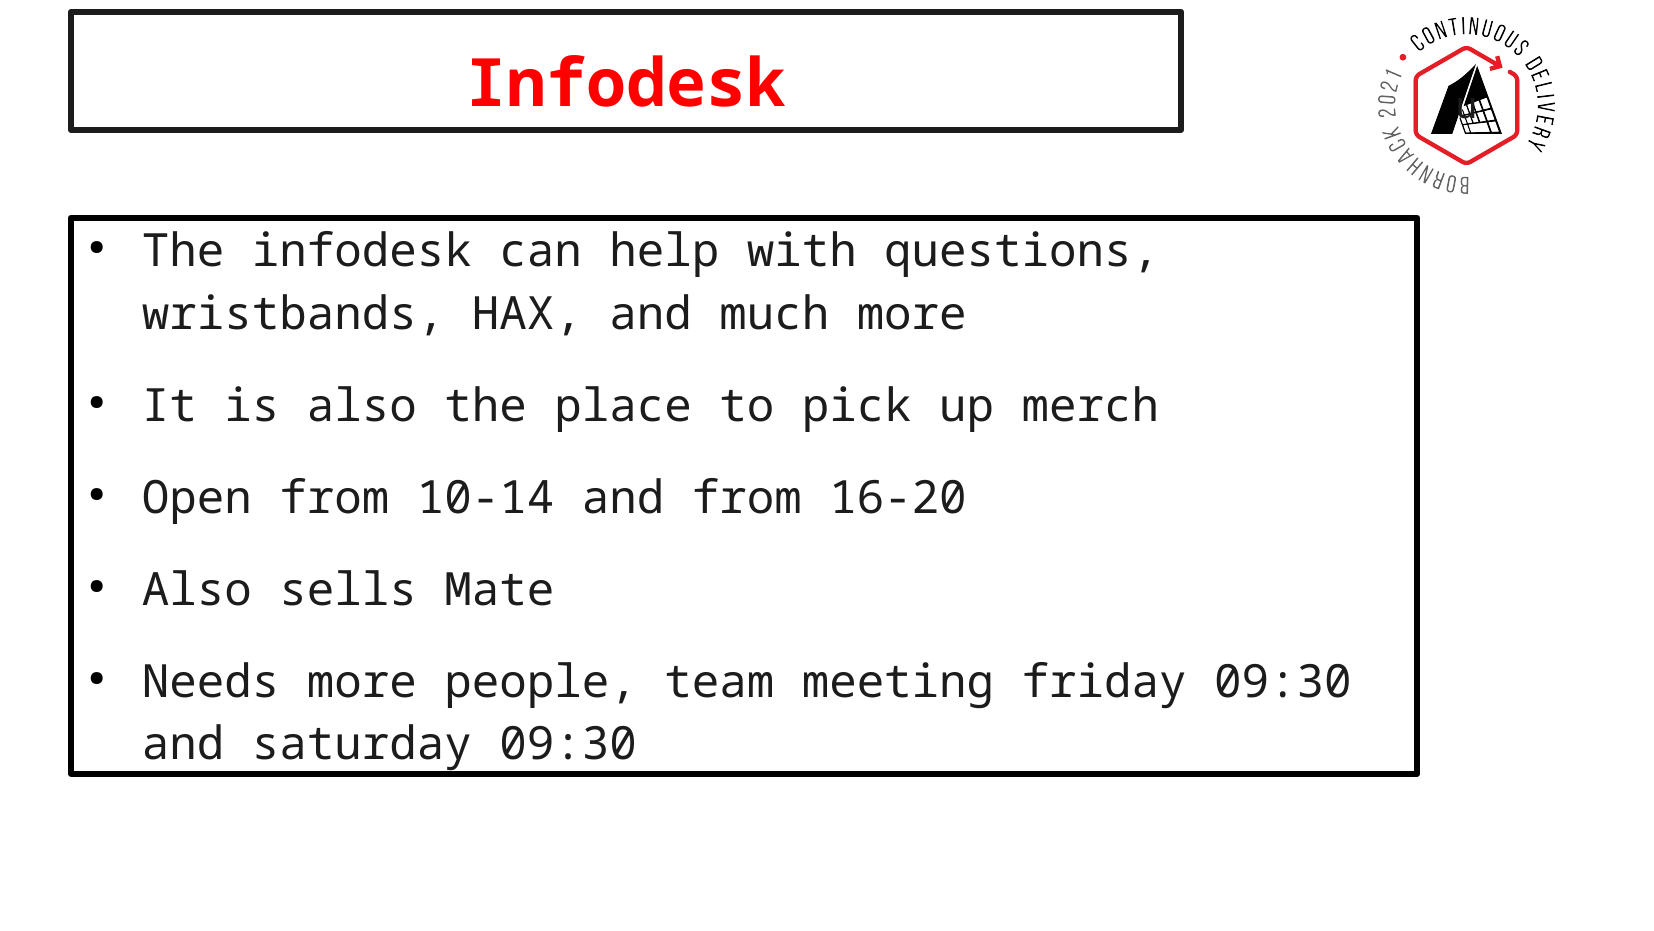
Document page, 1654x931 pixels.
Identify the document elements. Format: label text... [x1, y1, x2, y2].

subtitle The infodesk can help with questions, wristbands, HAX, and much more It is also the place to pick up merch Open from 10-14 and from 16-20 Also sells Mate Needs more people, team meeting friday 09:30 and saturday 09:30 [70, 217, 1418, 709]
picture [1378, 17, 1555, 194]
title Infodesk [70, 11, 1182, 130]
